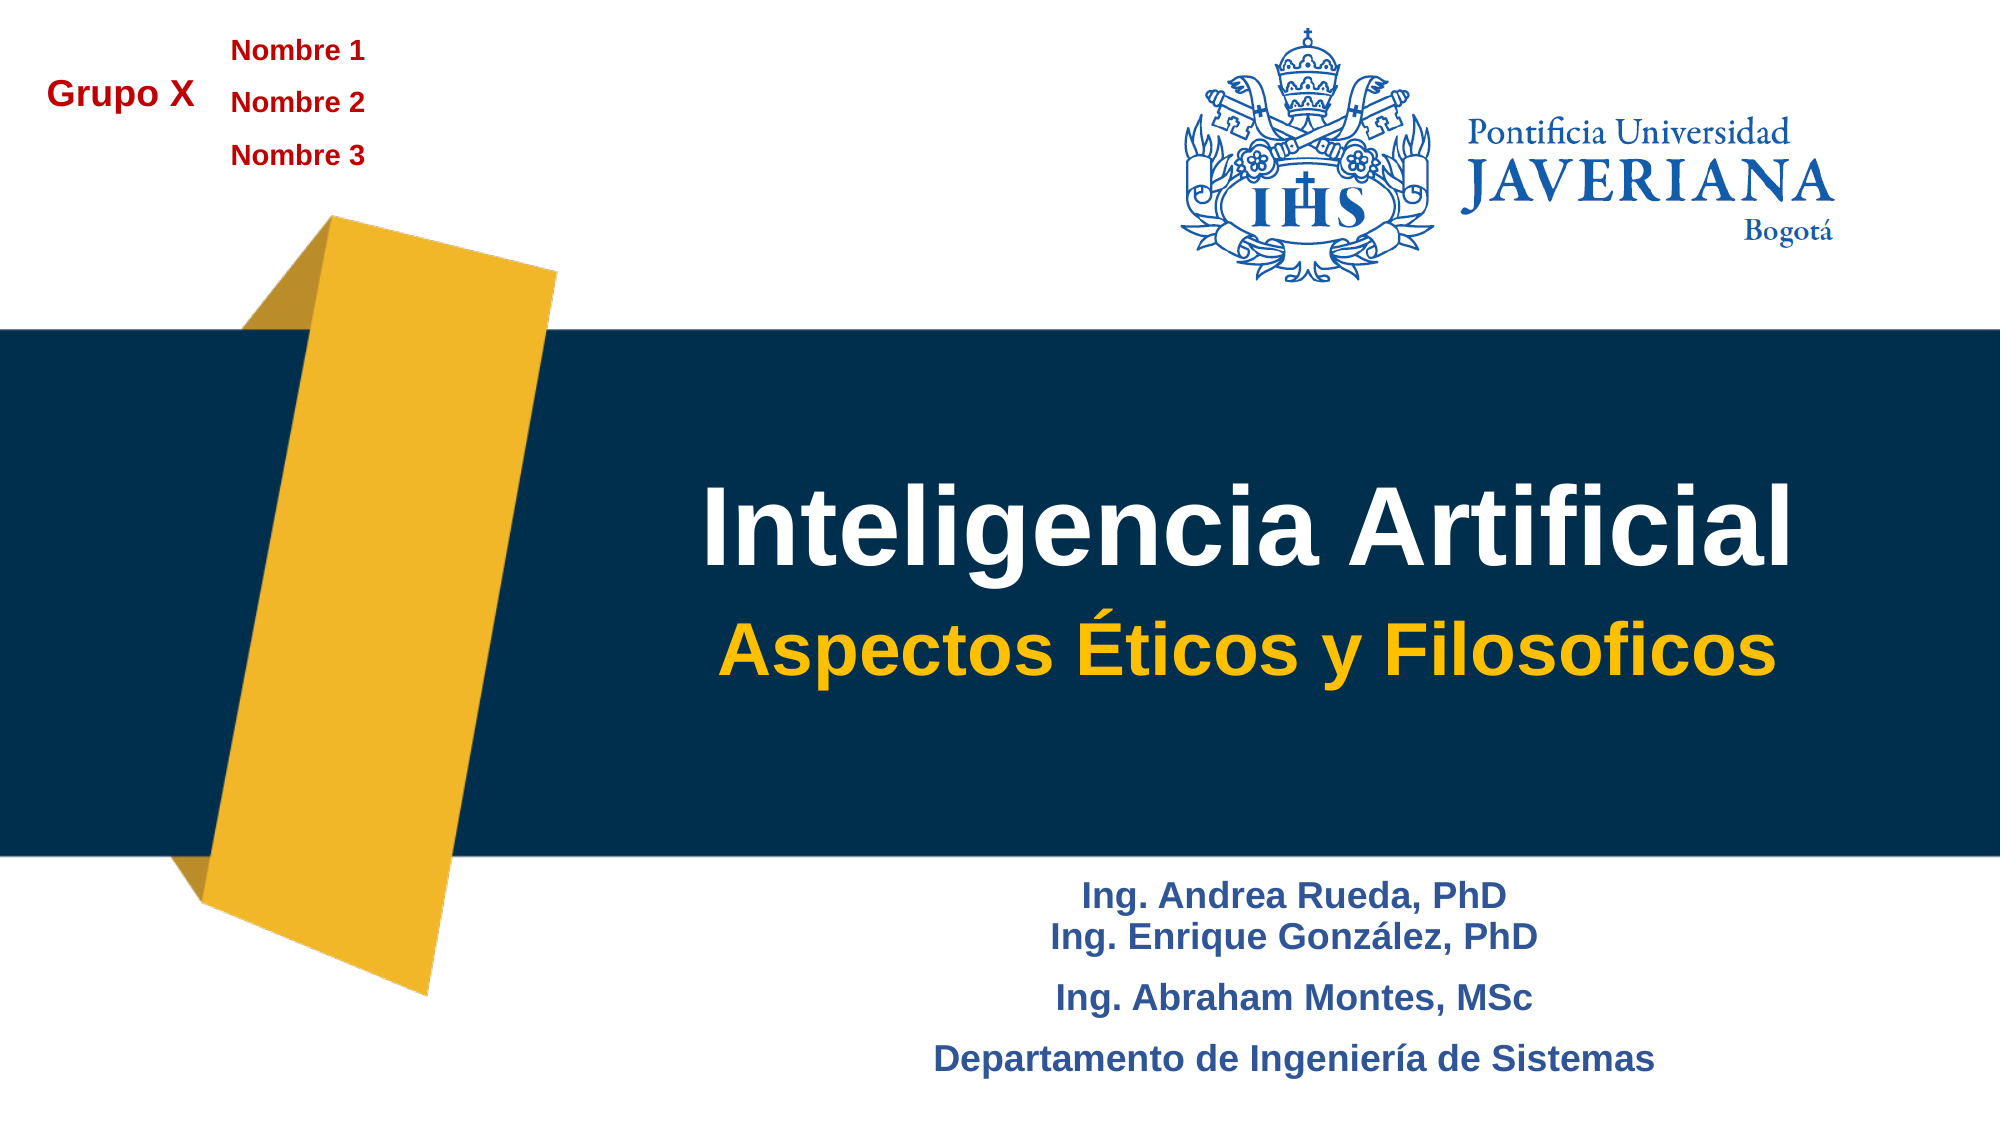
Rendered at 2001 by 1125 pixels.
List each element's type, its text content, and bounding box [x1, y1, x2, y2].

text_box Grupo X [25, 66, 216, 145]
text_box Nombre 1 Nombre 2 Nombre 3 [215, 27, 812, 184]
picture [0, 0, 2000, 1125]
subtitle Inteligencia Artificial Aspectos Éticos y Filosoficos [555, 461, 1943, 721]
text_box Ing. Andrea Rueda, PhD Ing. Enrique González, PhD Ing. Abraham Montes, MSc Departamento de Ingeniería de Sistemas [601, 869, 1989, 1118]
